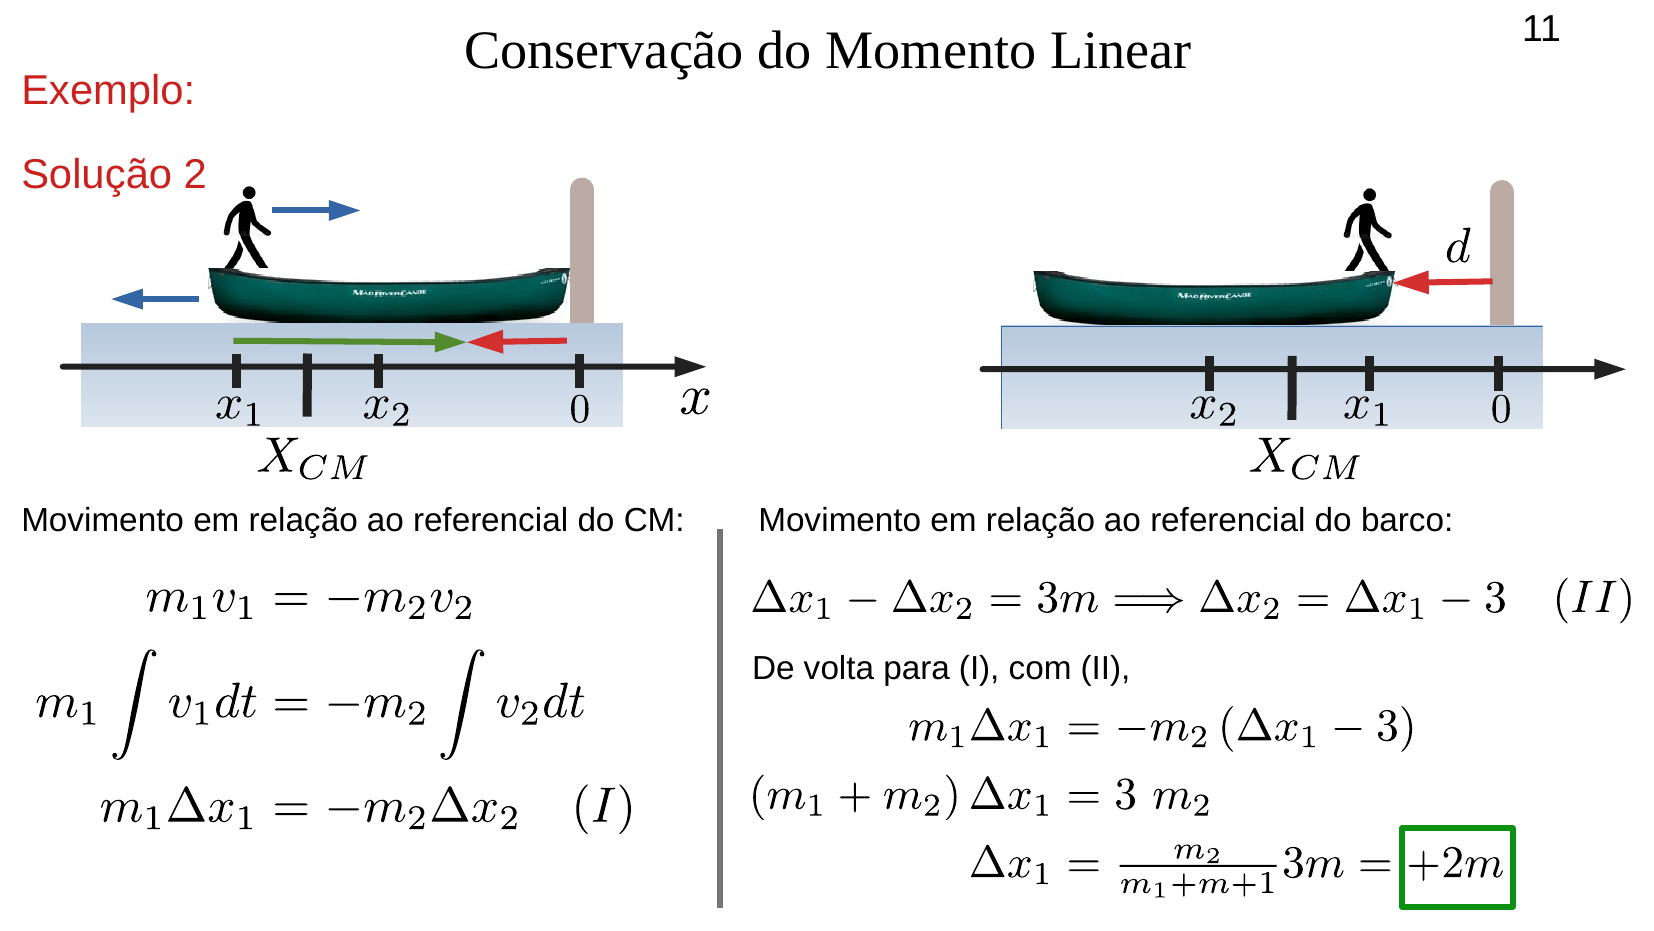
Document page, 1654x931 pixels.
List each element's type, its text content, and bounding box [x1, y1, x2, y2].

text_box [1000, 325, 1546, 366]
text_box [81, 323, 623, 363]
picture [1490, 394, 1510, 424]
picture [569, 394, 589, 424]
picture [213, 394, 262, 428]
picture [254, 435, 370, 482]
text_box [1000, 373, 1546, 429]
picture [1027, 186, 1402, 325]
picture [679, 388, 710, 415]
picture [202, 184, 570, 323]
picture [1340, 394, 1390, 428]
picture [1246, 435, 1363, 482]
text_box <number> [1507, 0, 1654, 59]
text_box [81, 370, 623, 427]
text_box Exemplo: Solução 2 Movimento em relação ao referencial do CM: Movimento em relação ao referencial do barco: De volta para (I), com (II), [6, 59, 1654, 695]
picture [1405, 831, 1503, 898]
picture [360, 394, 411, 428]
picture [33, 587, 633, 837]
picture [748, 706, 1503, 898]
picture [1444, 227, 1471, 263]
text_box Conservação do Momento Linear [449, 0, 1208, 88]
picture [1187, 394, 1238, 428]
picture [748, 576, 1633, 626]
